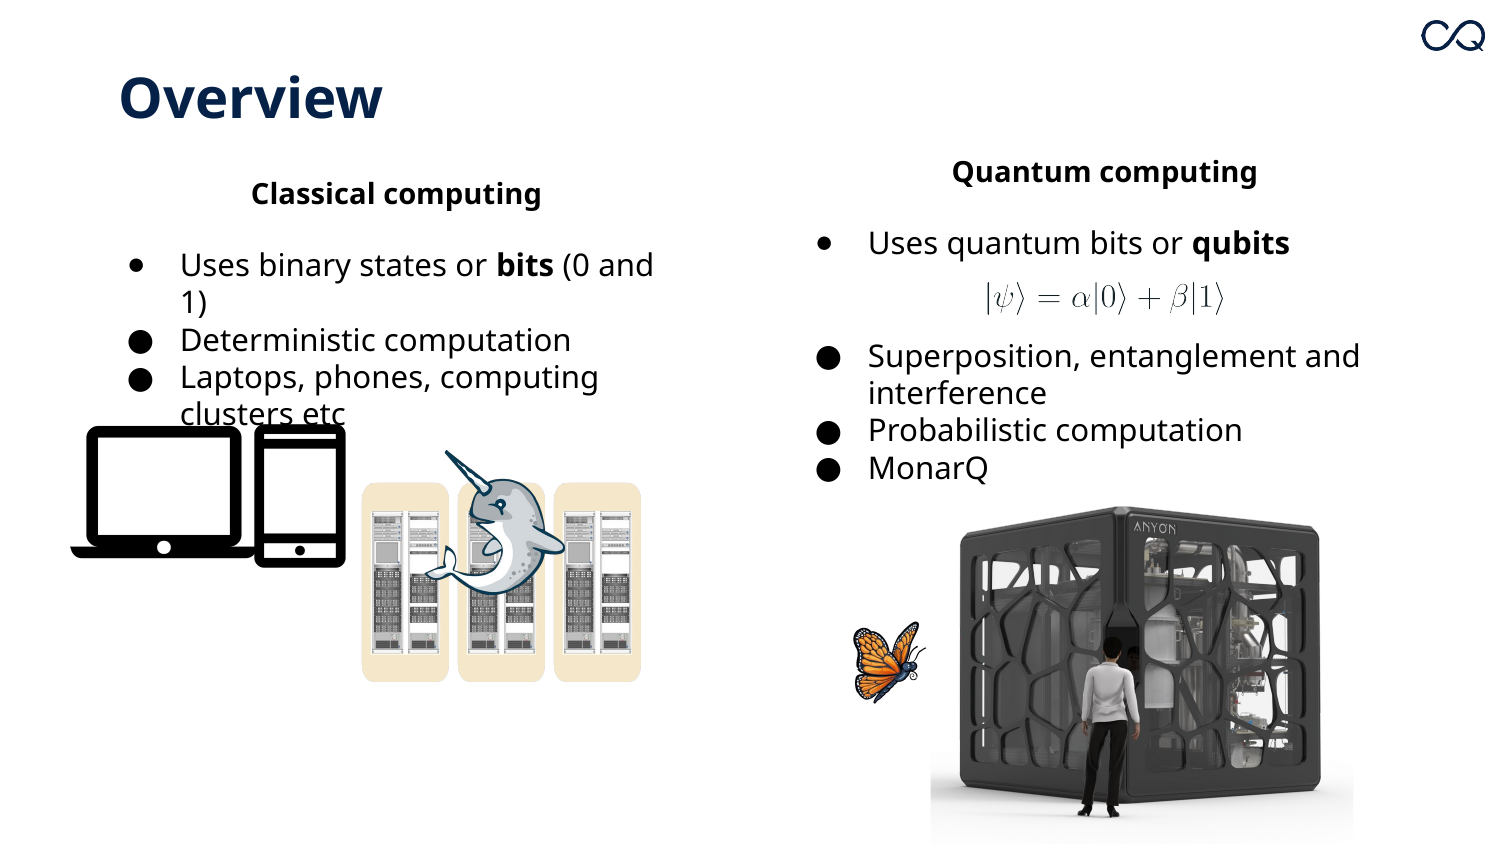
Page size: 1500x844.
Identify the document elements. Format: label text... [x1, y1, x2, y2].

picture [1421, 19, 1485, 51]
text_box Overview [103, 47, 837, 88]
picture [70, 402, 641, 682]
text_box Classical computing Uses binary states or bits (0 and 1) Deterministic computation Laptops, phones, computing clusters etc [89, 159, 704, 772]
picture [987, 282, 1223, 315]
text_box Quantum computing Uses quantum bits or qubits Superposition, entanglement and interference Probabilistic computation MonarQ [777, 138, 1433, 760]
picture [837, 469, 1354, 844]
